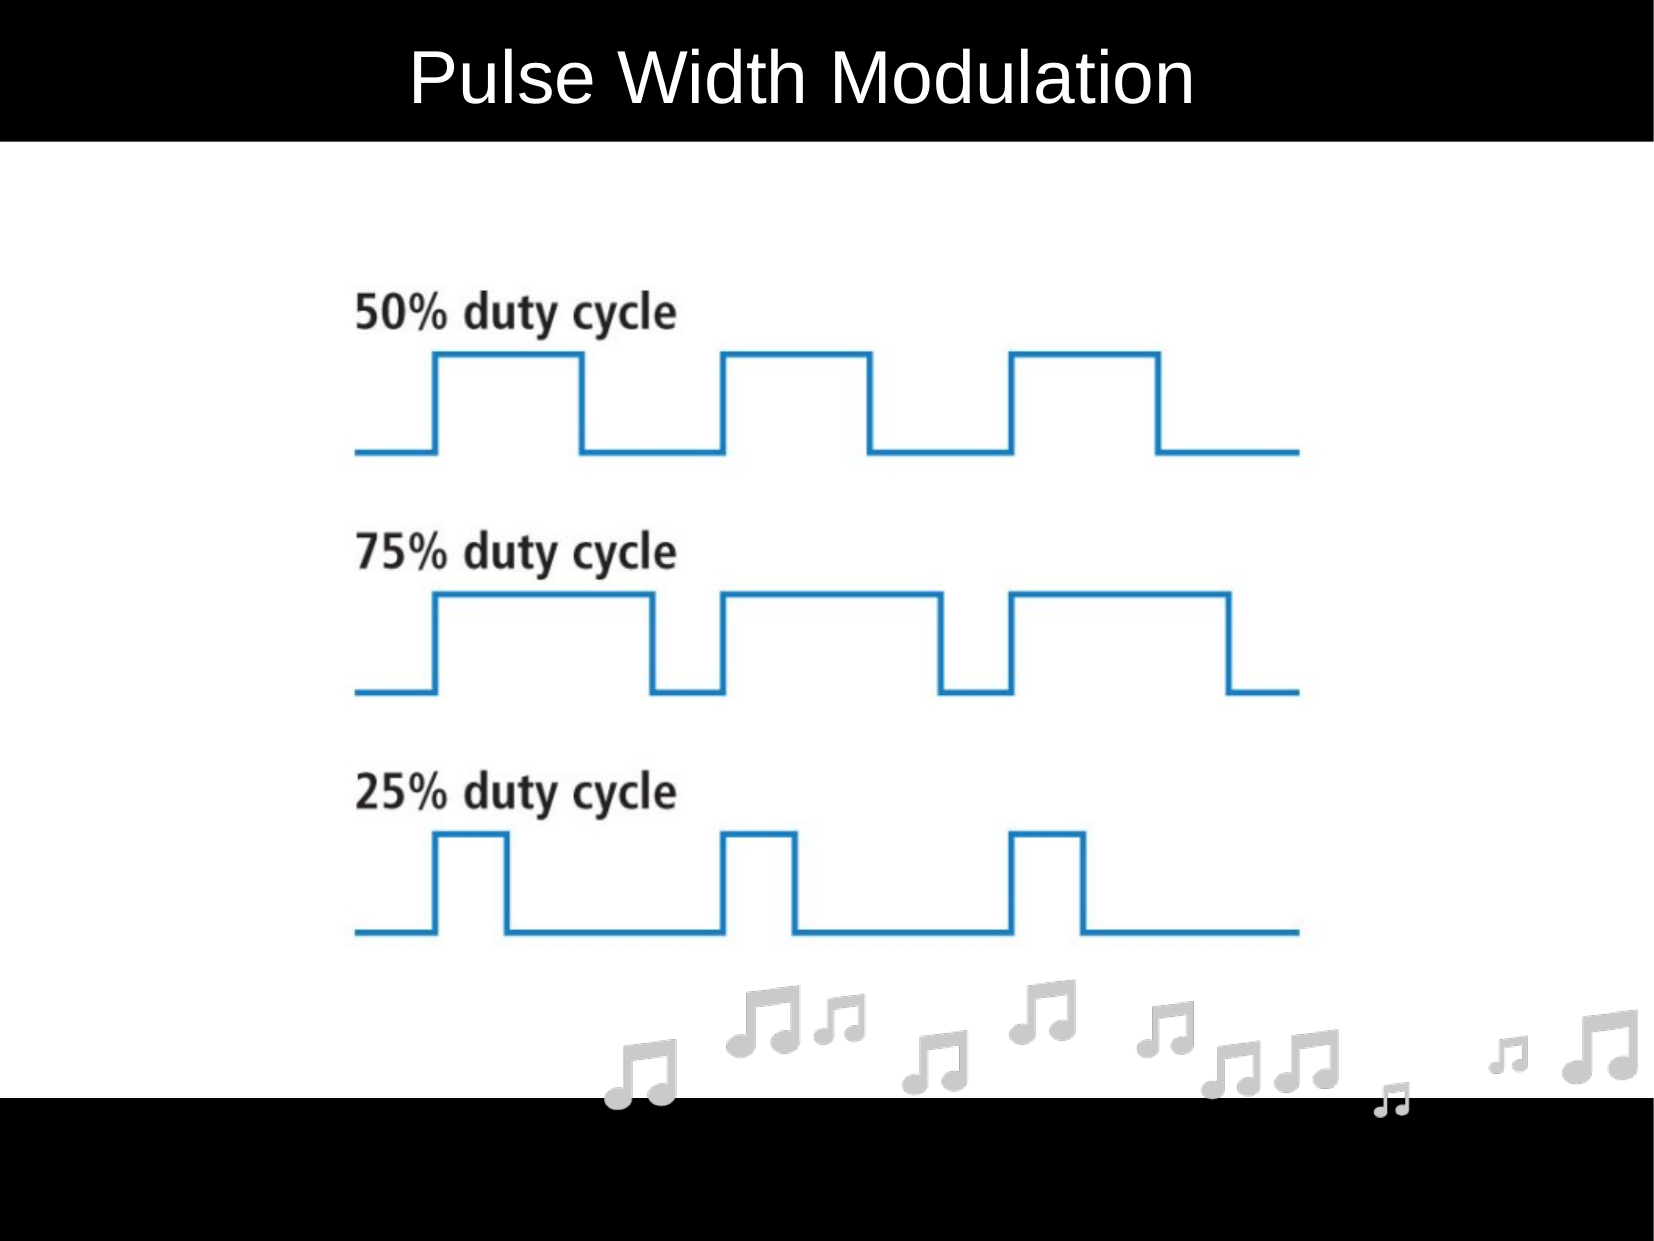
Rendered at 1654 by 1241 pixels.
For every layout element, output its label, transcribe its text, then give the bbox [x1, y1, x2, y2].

title Pulse Width Modulation [59, 8, 1548, 148]
picture [319, 272, 1336, 969]
